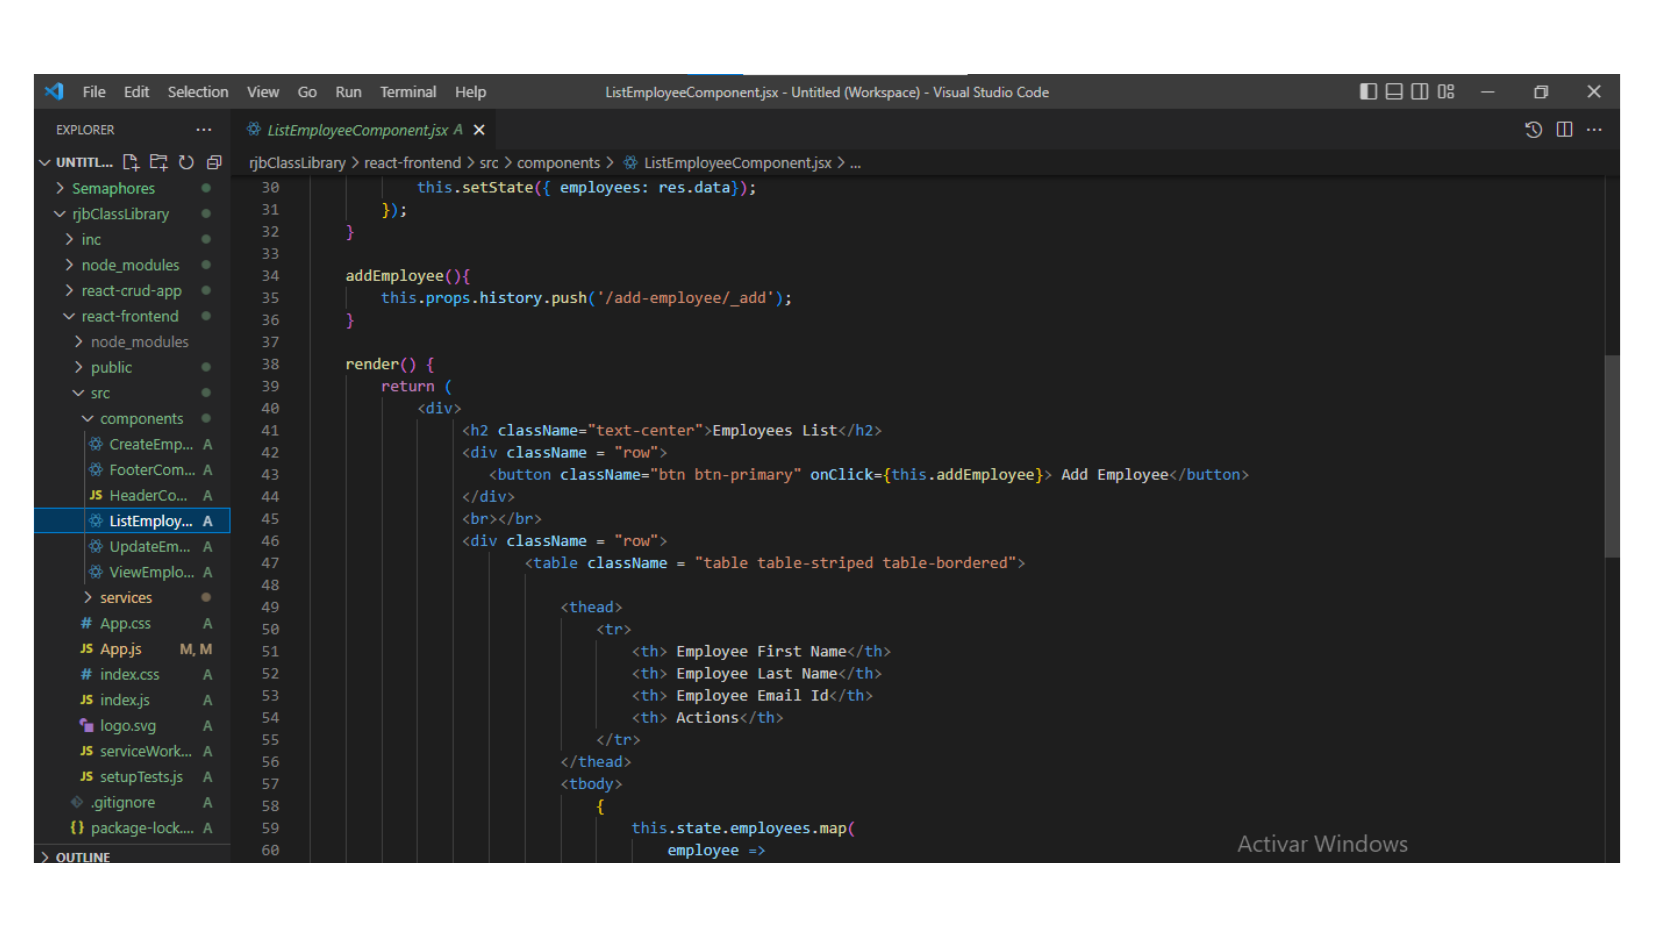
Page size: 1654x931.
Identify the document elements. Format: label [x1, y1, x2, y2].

picture [33, 74, 1621, 863]
